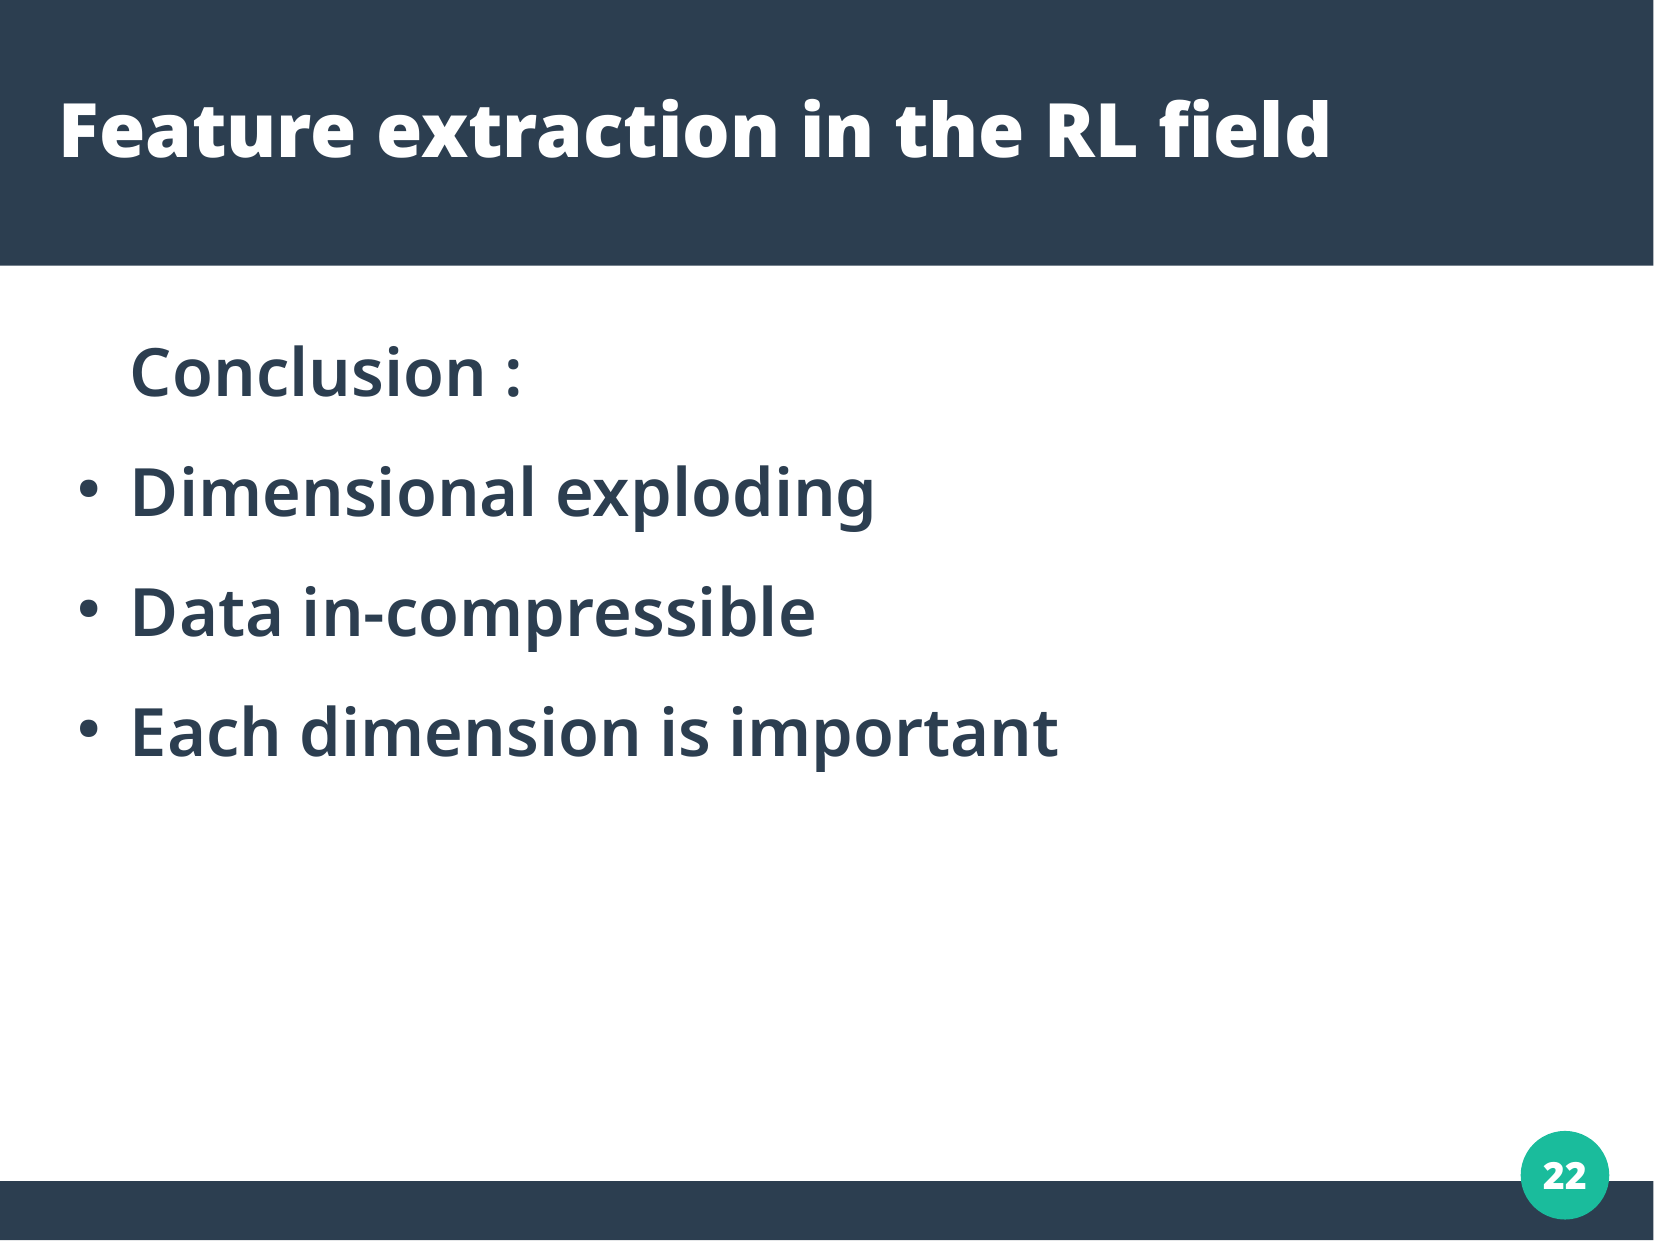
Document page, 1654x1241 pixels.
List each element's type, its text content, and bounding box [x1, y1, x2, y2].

title Feature extraction in the RL field [59, 49, 1595, 207]
list Conclusion : Dimensional exploding Data in-compressible Each dimension is important [59, 324, 1595, 1152]
